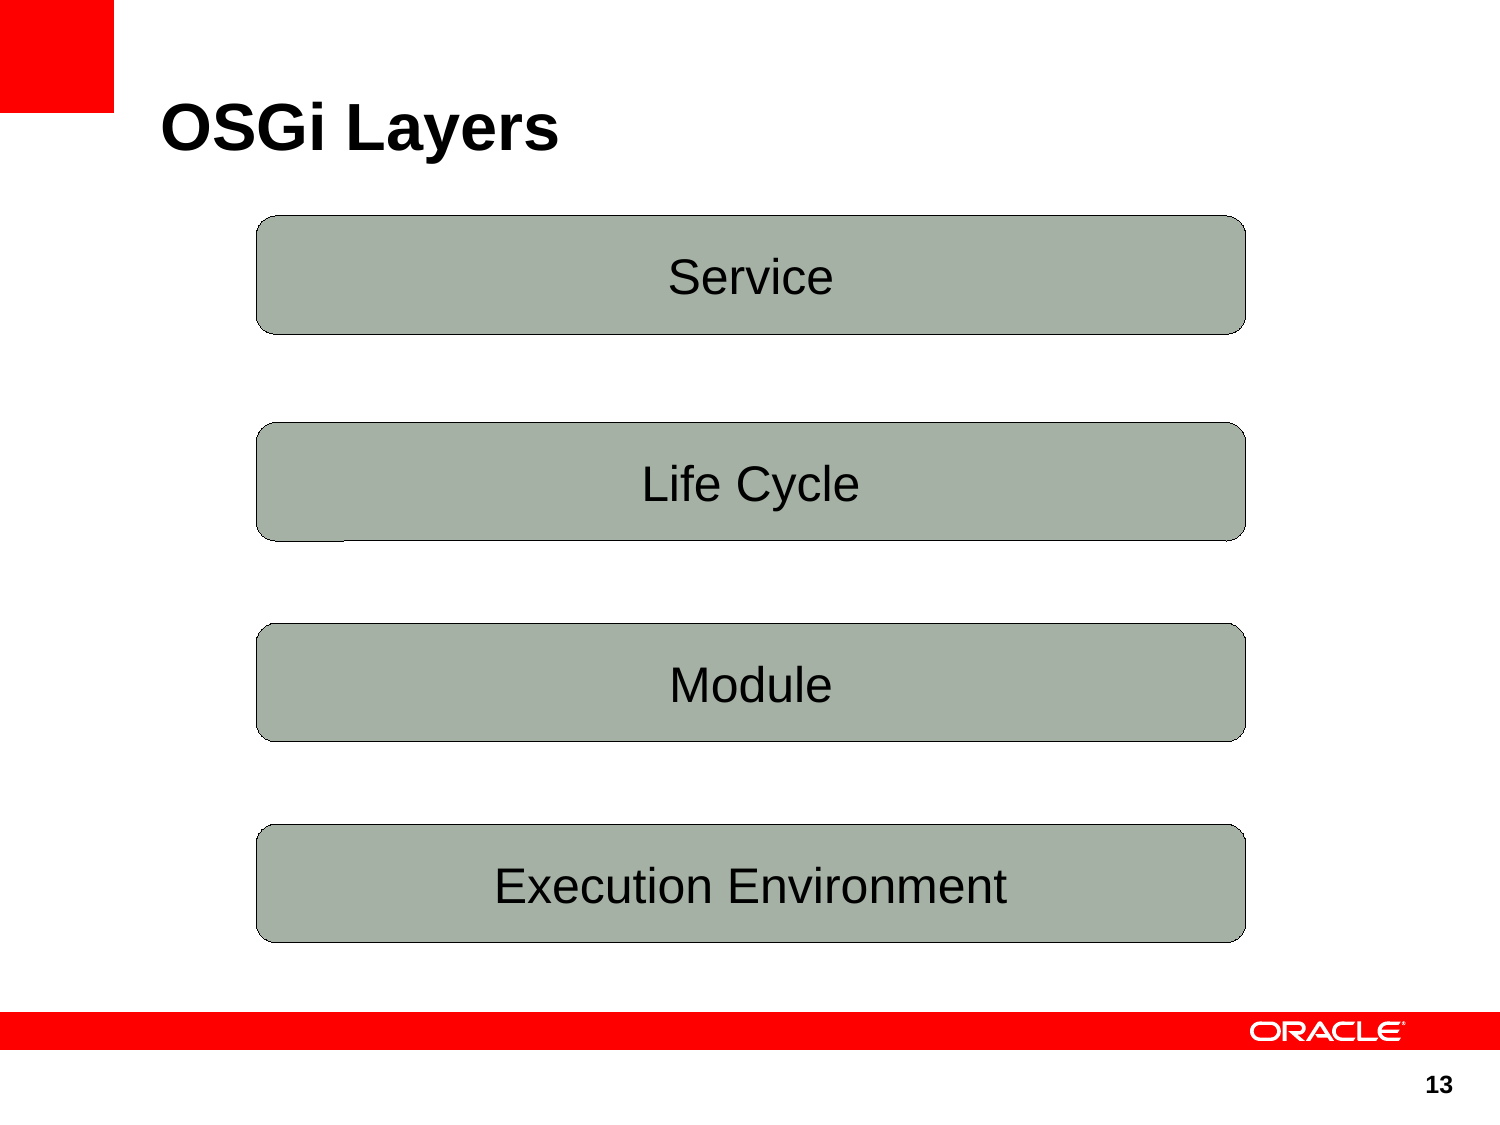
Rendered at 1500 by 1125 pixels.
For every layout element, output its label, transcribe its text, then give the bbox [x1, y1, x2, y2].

text_box Execution Environment [256, 824, 1246, 943]
picture [0, 0, 114, 113]
picture [0, 1012, 1500, 1050]
title OSGi Layers [145, 49, 1390, 205]
text_box Module [256, 623, 1246, 742]
text_box Service [256, 215, 1246, 335]
text_box Life Cycle [256, 422, 1246, 542]
